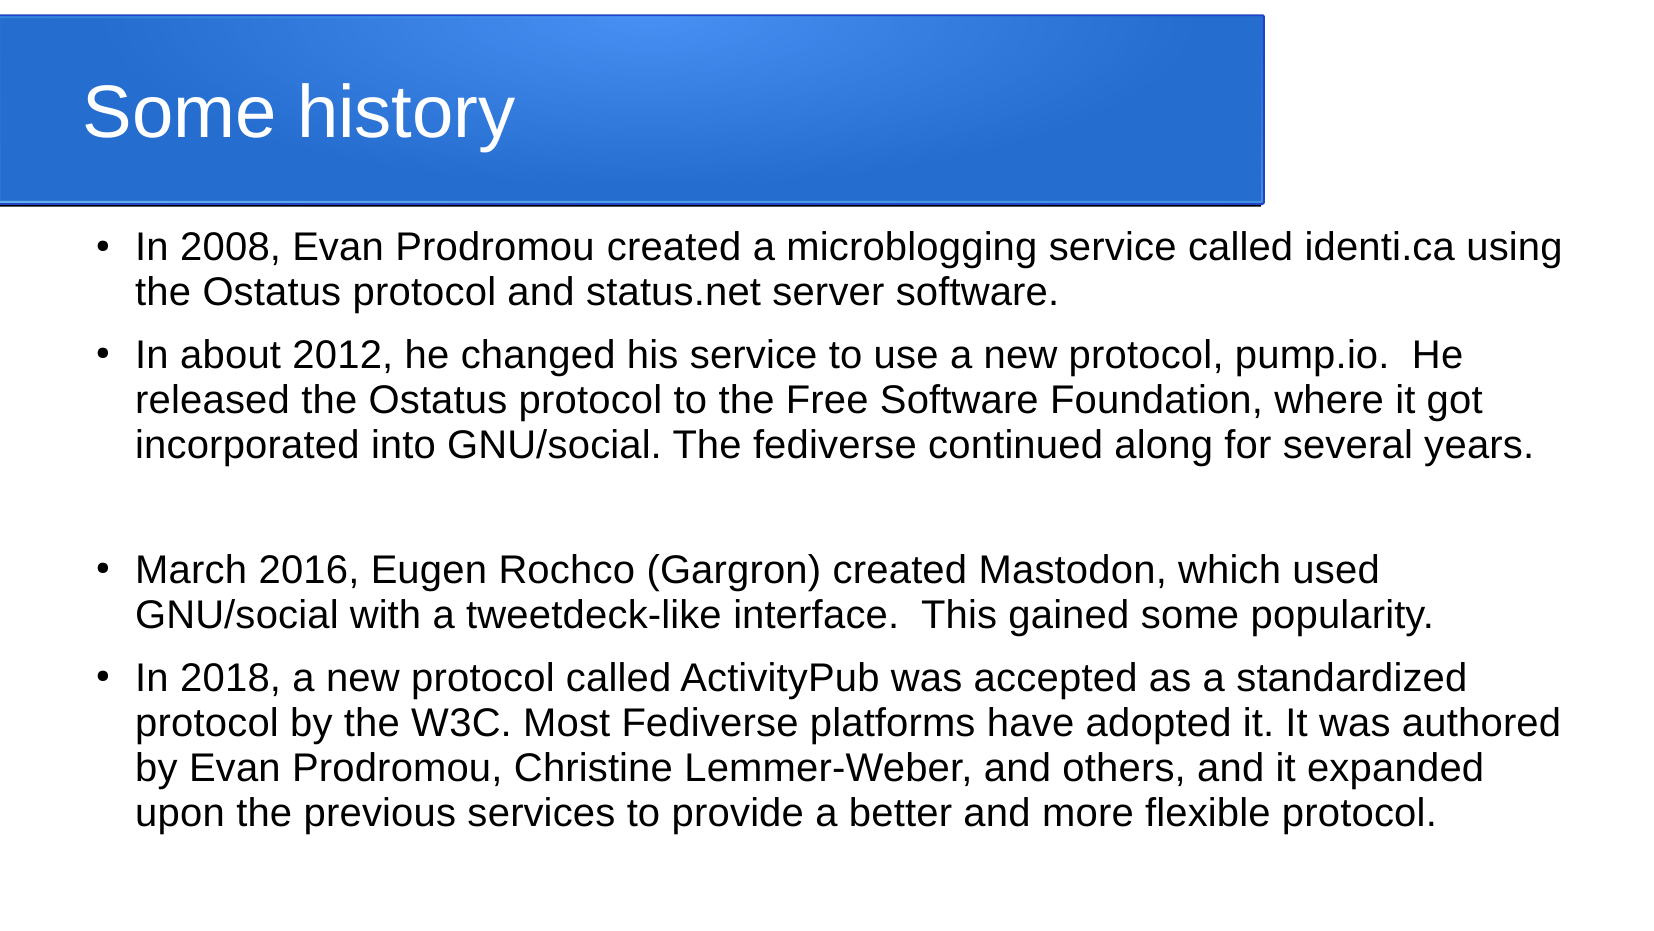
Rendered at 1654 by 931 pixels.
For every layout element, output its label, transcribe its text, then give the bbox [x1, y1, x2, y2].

list In 2008, Evan Prodromou created a microblogging service called identi.ca using the Ostatus protocol and status.net server software. In about 2012, he changed his service to use a new protocol, pump.io. He released the Ostatus protocol to the Free Software Foundation, where it got incorporated into GNU/social. The fediverse continued along for several years. March 2016, Eugen Rochco (Gargron) created Mastodon, which used GNU/social with a tweetdeck-like interface. This gained some popularity. In 2018, a new protocol called ActivityPub was accepted as a standardized protocol by the W3C. Most Fediverse platforms have adopted it. It was authored by Evan Prodromou, Christine Lemmer-Weber, and others, and it expanded upon the previous services to provide a better and more flexible protocol. [82, 224, 1571, 856]
title Some history [82, 35, 1235, 189]
